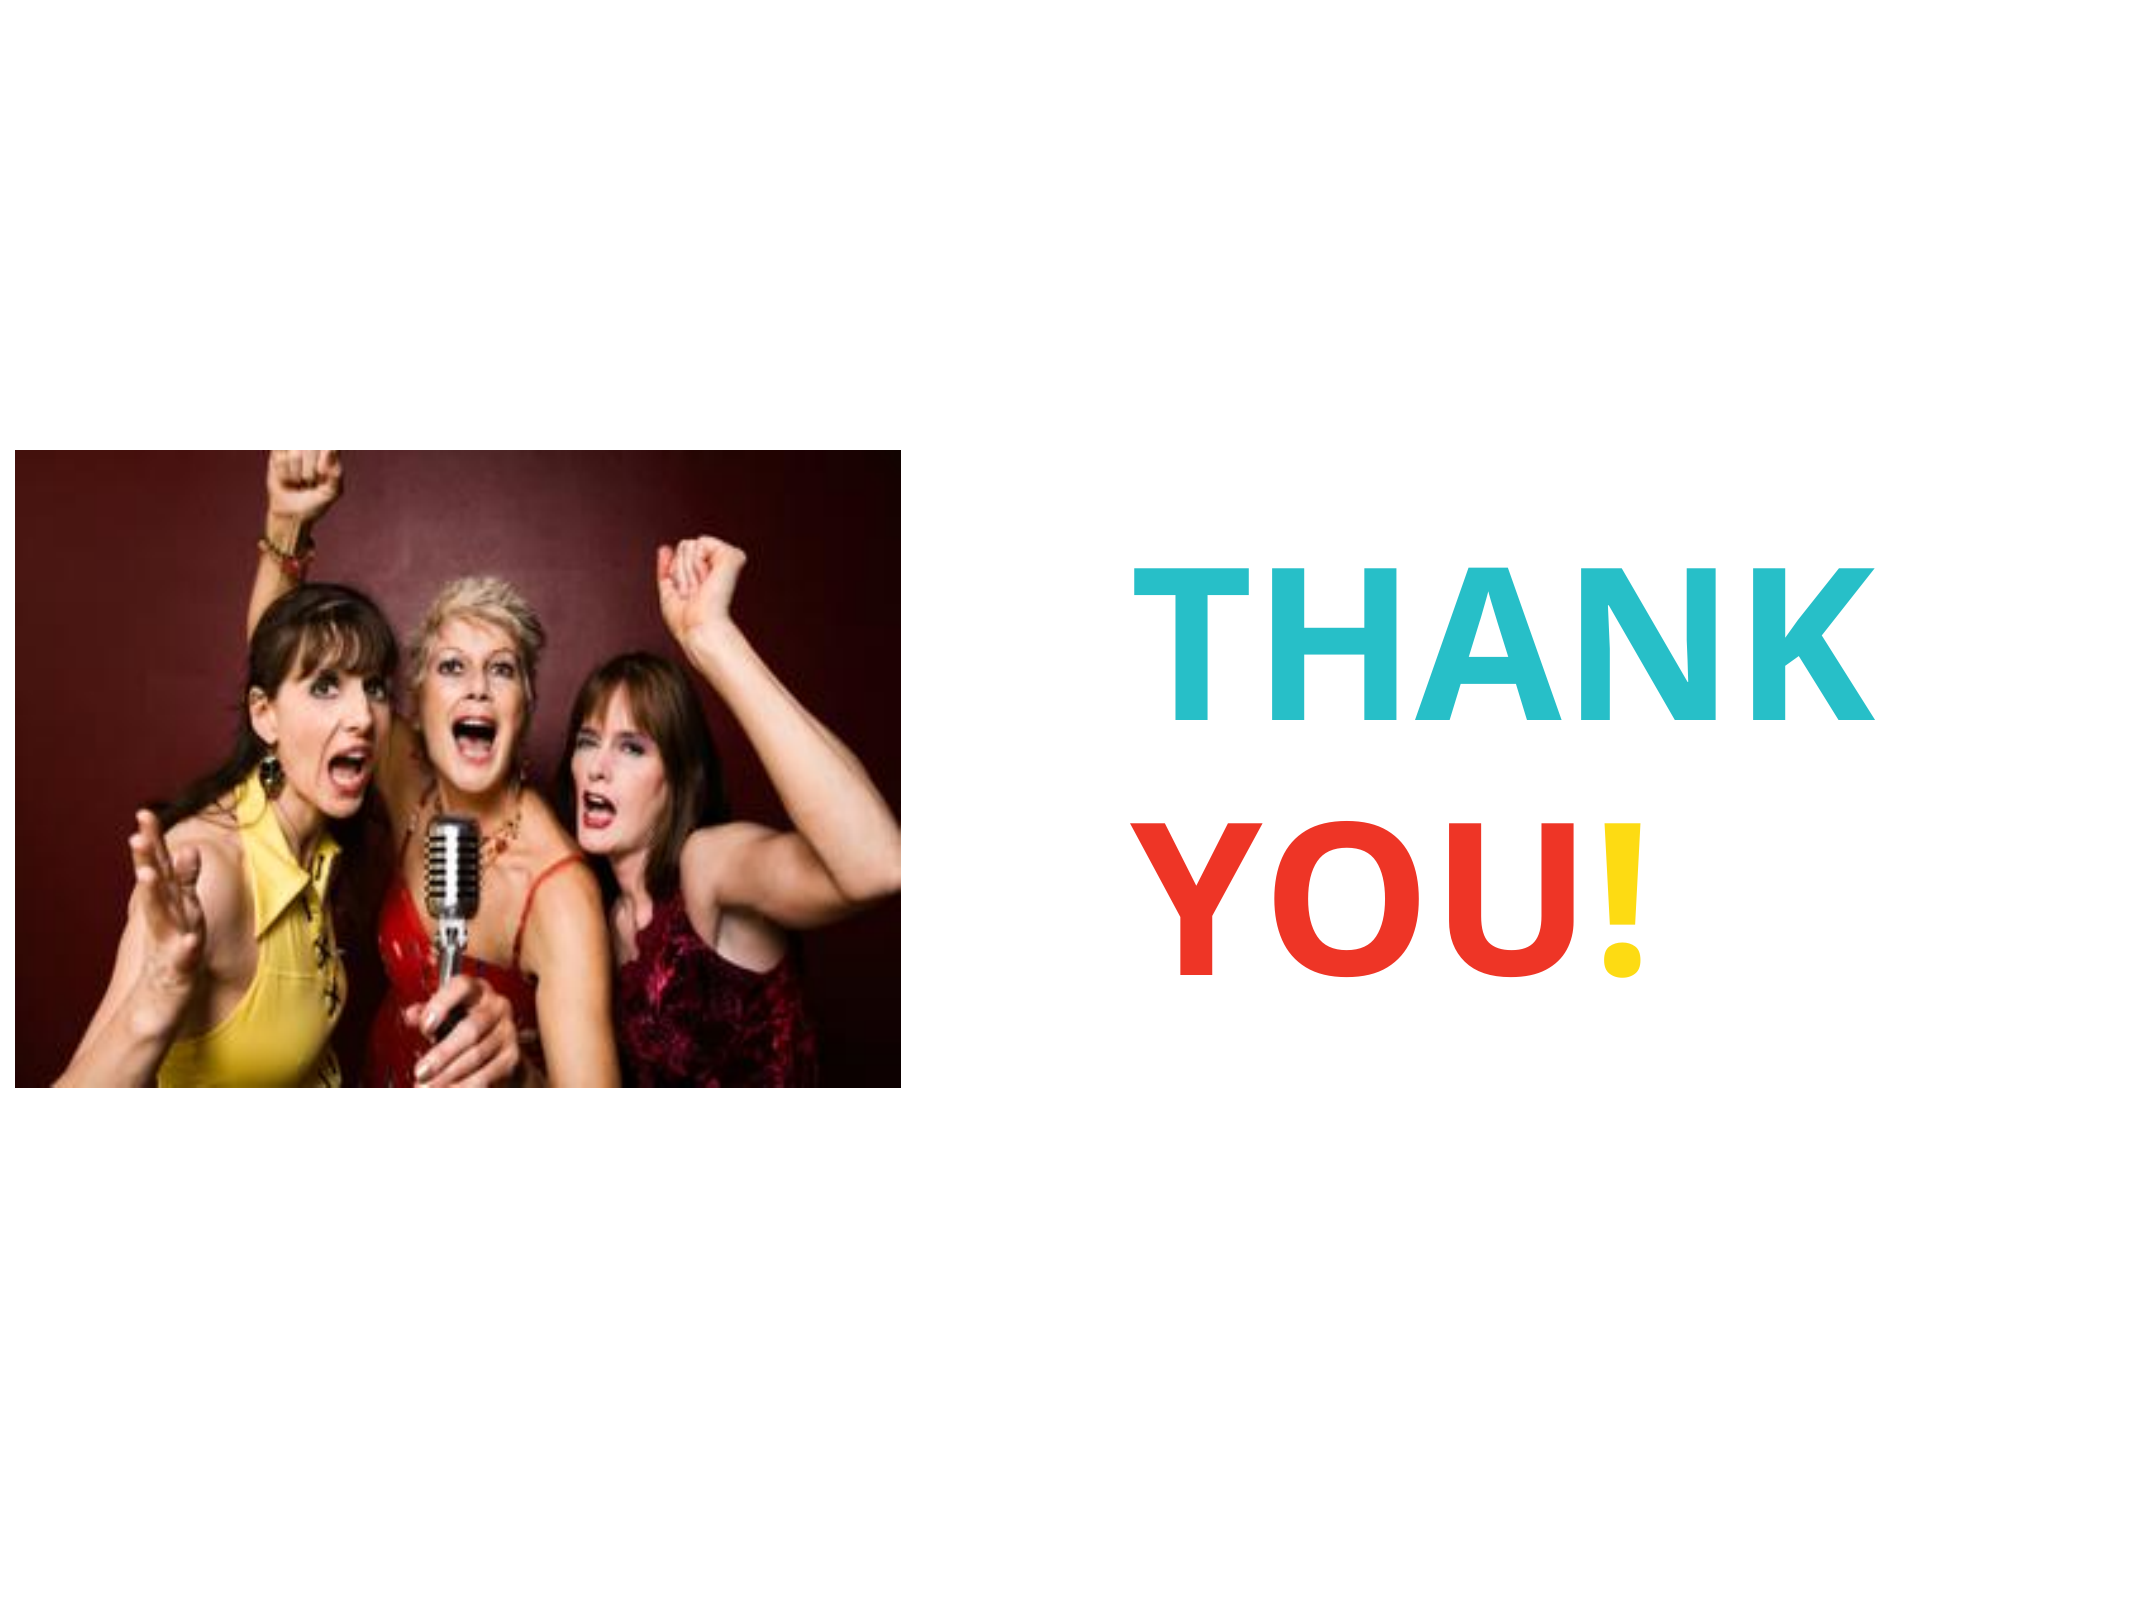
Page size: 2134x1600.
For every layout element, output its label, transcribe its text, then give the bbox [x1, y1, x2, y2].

text_box THANK YOU! [1120, 508, 2096, 930]
picture [15, 450, 901, 1088]
text_box THANK YOU! [1308, 848, 1385, 930]
